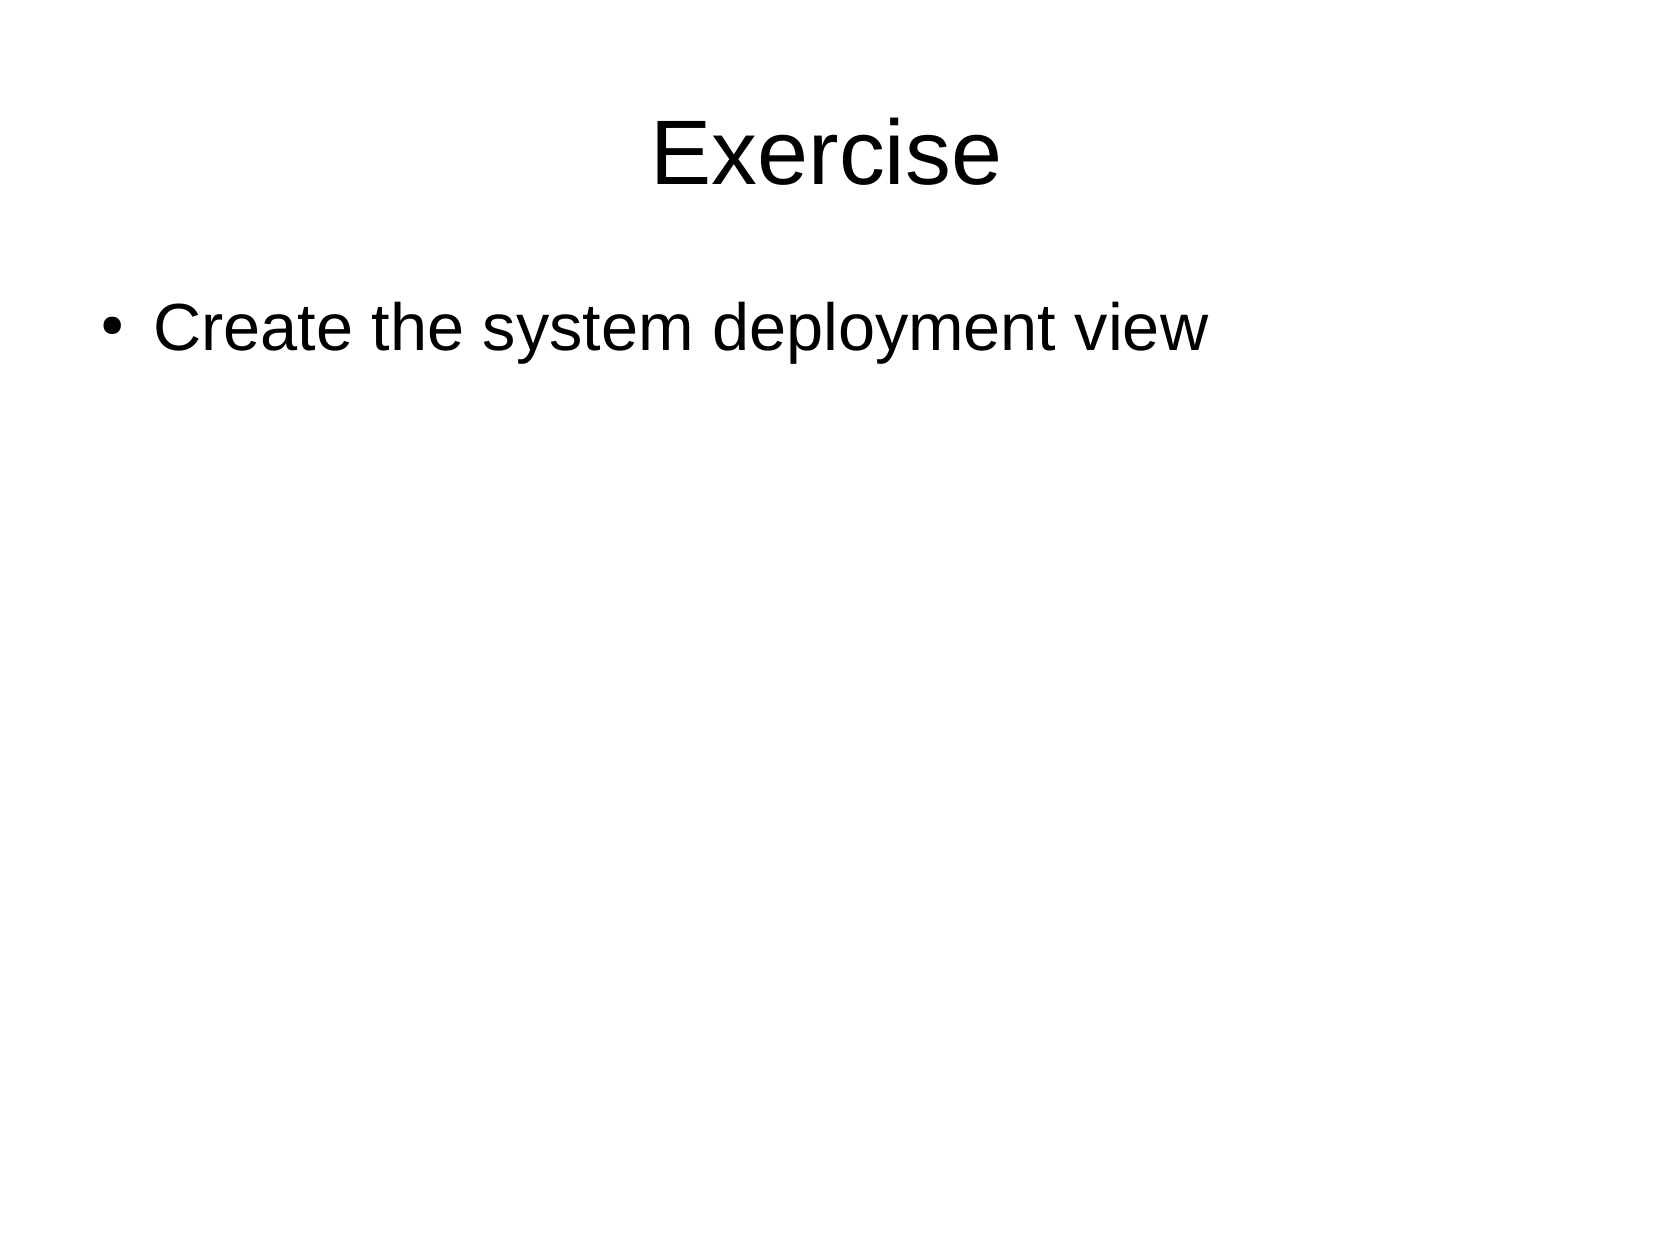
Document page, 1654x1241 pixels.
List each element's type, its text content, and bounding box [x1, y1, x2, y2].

title Exercise [82, 49, 1571, 257]
list Create the system deployment view [82, 290, 1538, 1010]
